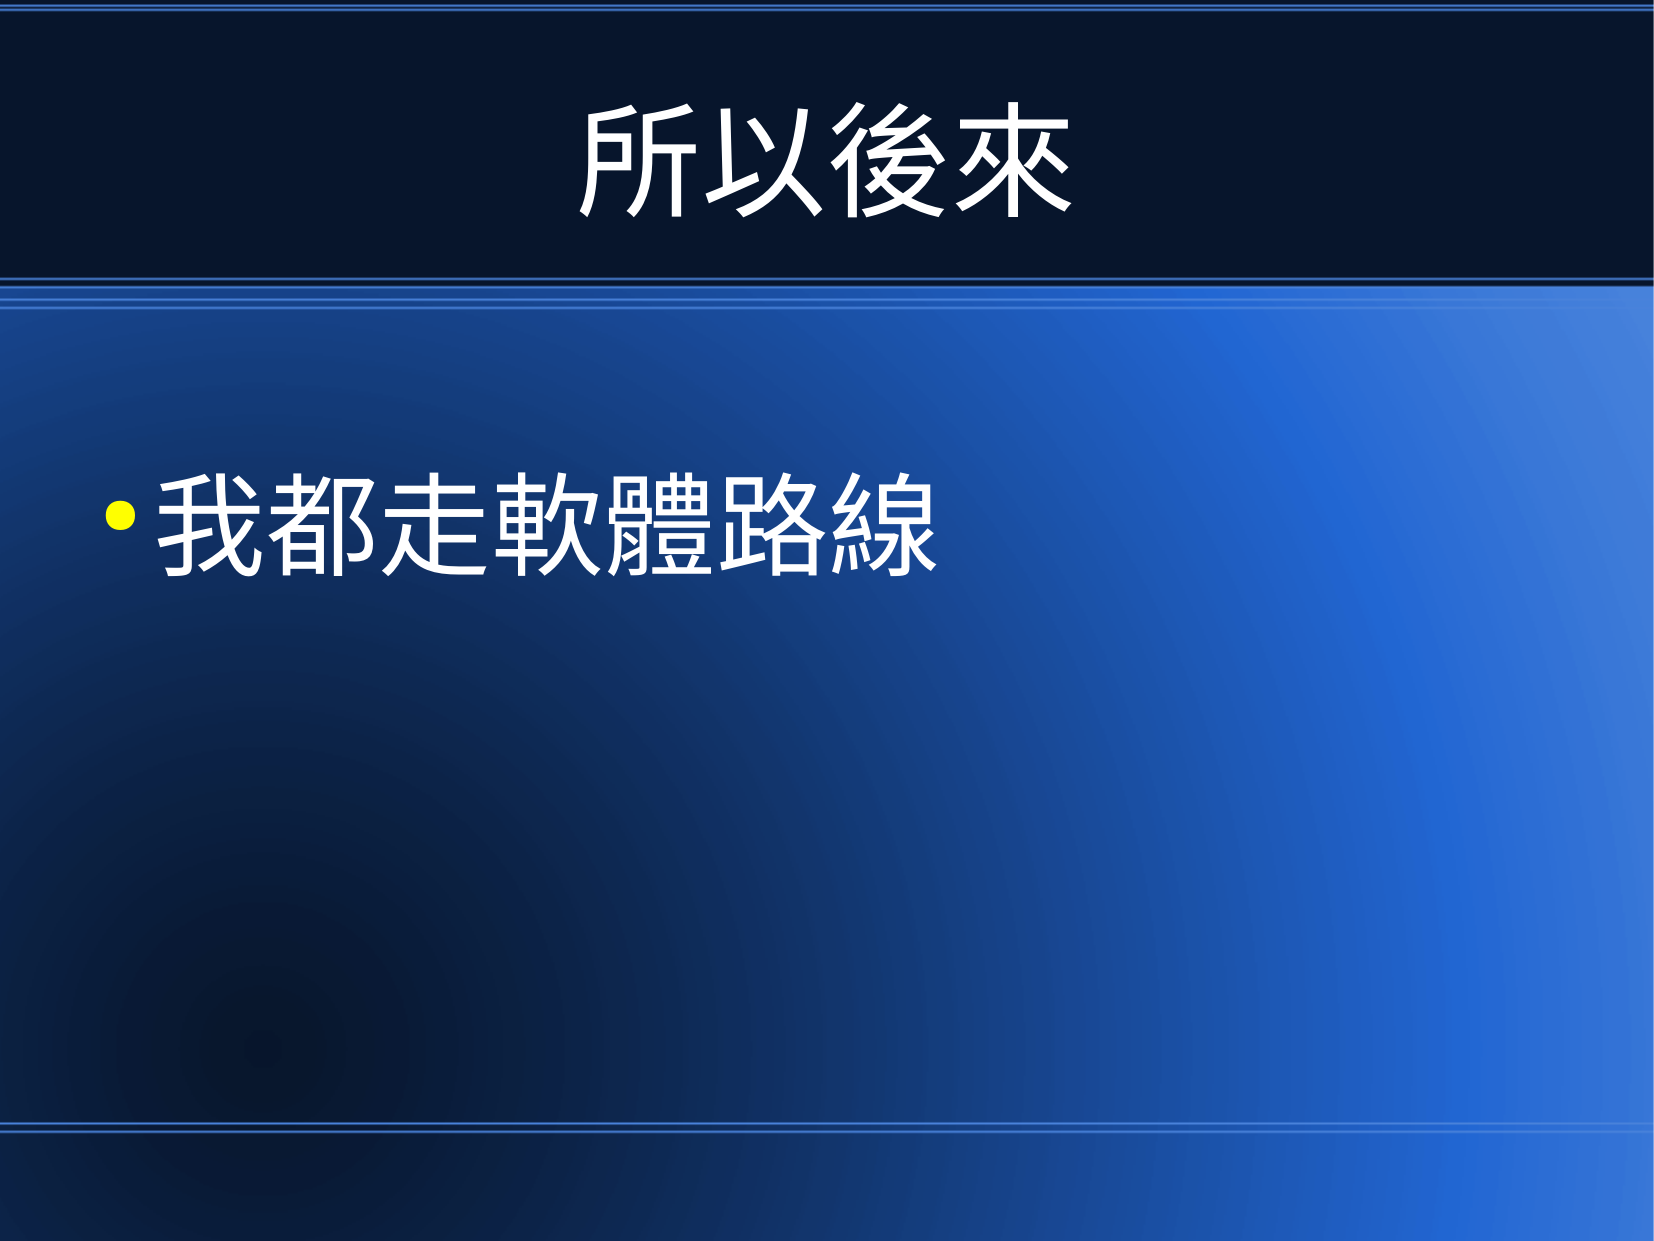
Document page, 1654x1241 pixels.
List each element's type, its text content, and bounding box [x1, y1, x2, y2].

picture [0, 0, 1654, 1241]
list 我都走軟體路線 [82, 355, 1571, 1241]
title 所以後來 [82, 49, 1571, 257]
